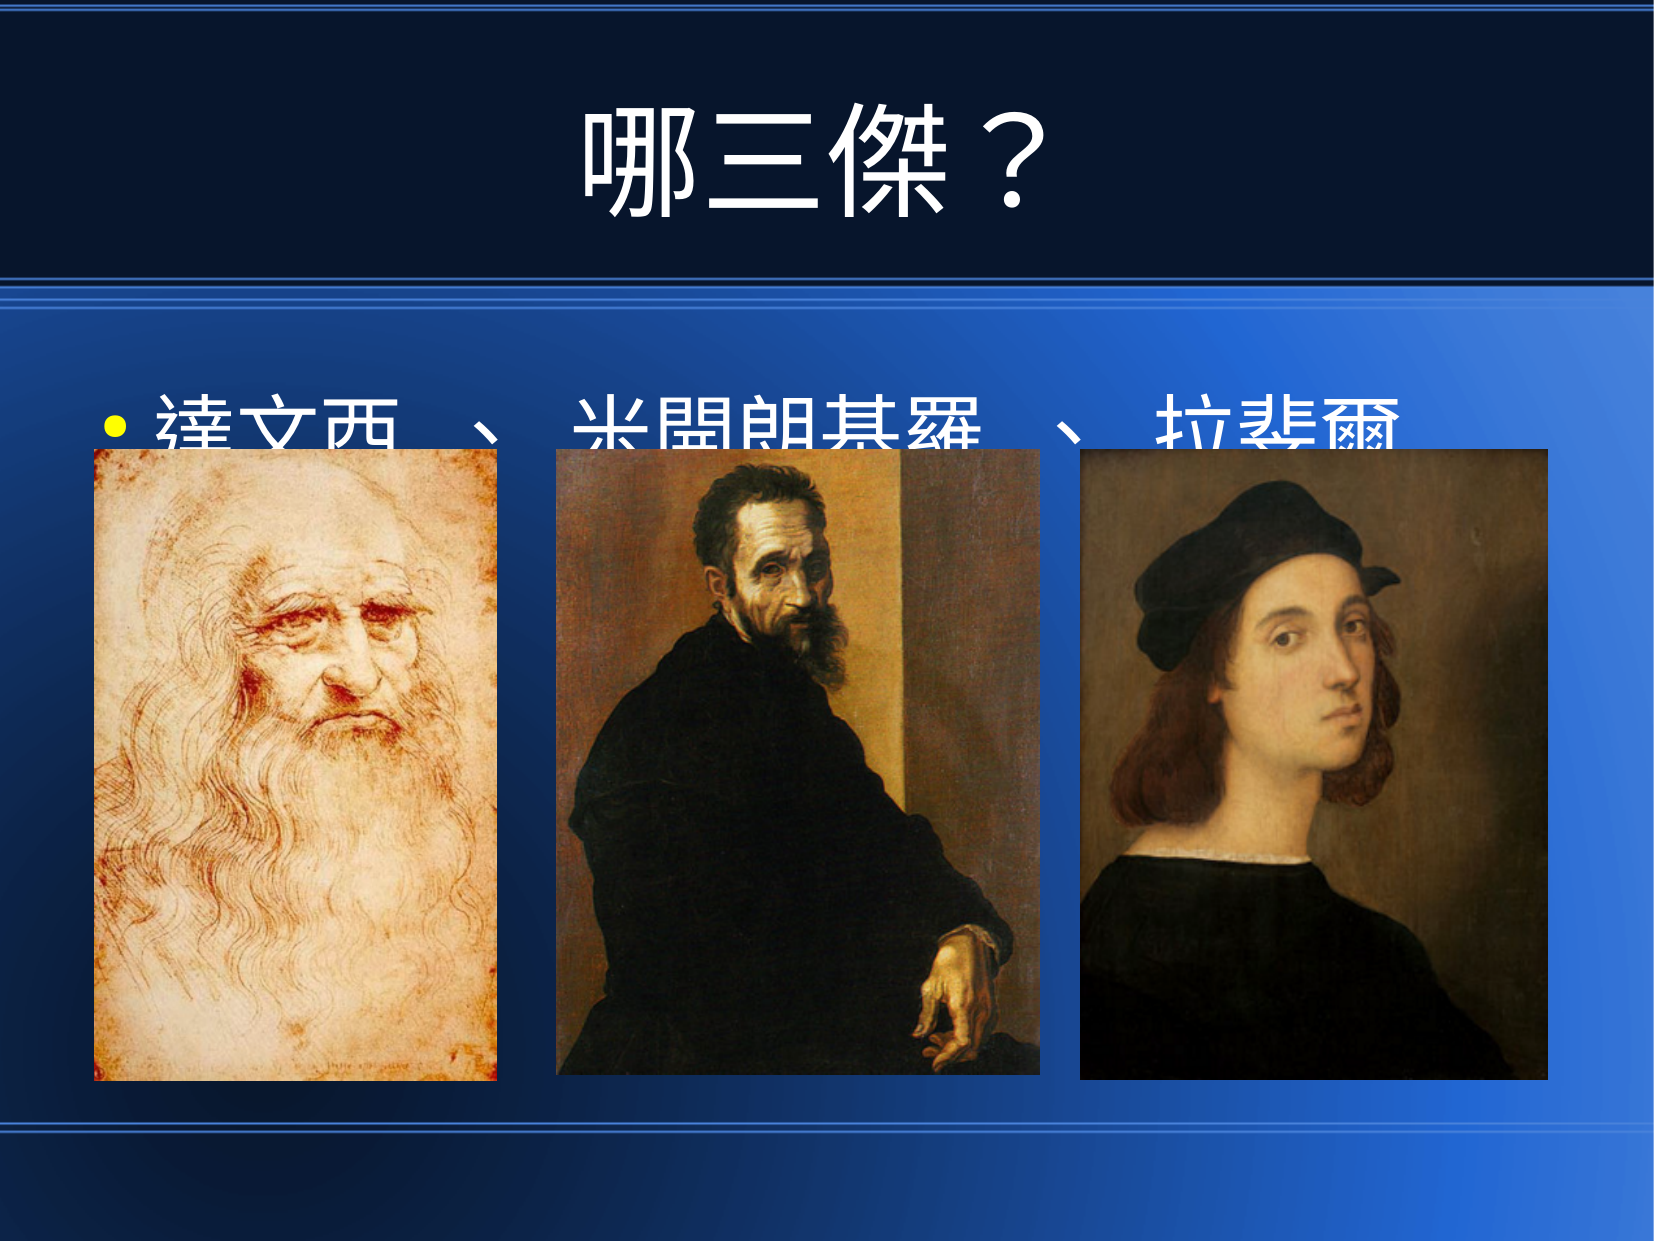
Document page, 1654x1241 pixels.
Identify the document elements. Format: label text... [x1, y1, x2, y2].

picture [556, 449, 1040, 1075]
picture [1080, 449, 1548, 1080]
picture [0, 0, 1654, 1241]
list 達文西 、 米開朗基羅 、 拉斐爾 [82, 307, 1571, 1241]
title 哪三傑？ [82, 49, 1571, 257]
picture [94, 449, 497, 1081]
